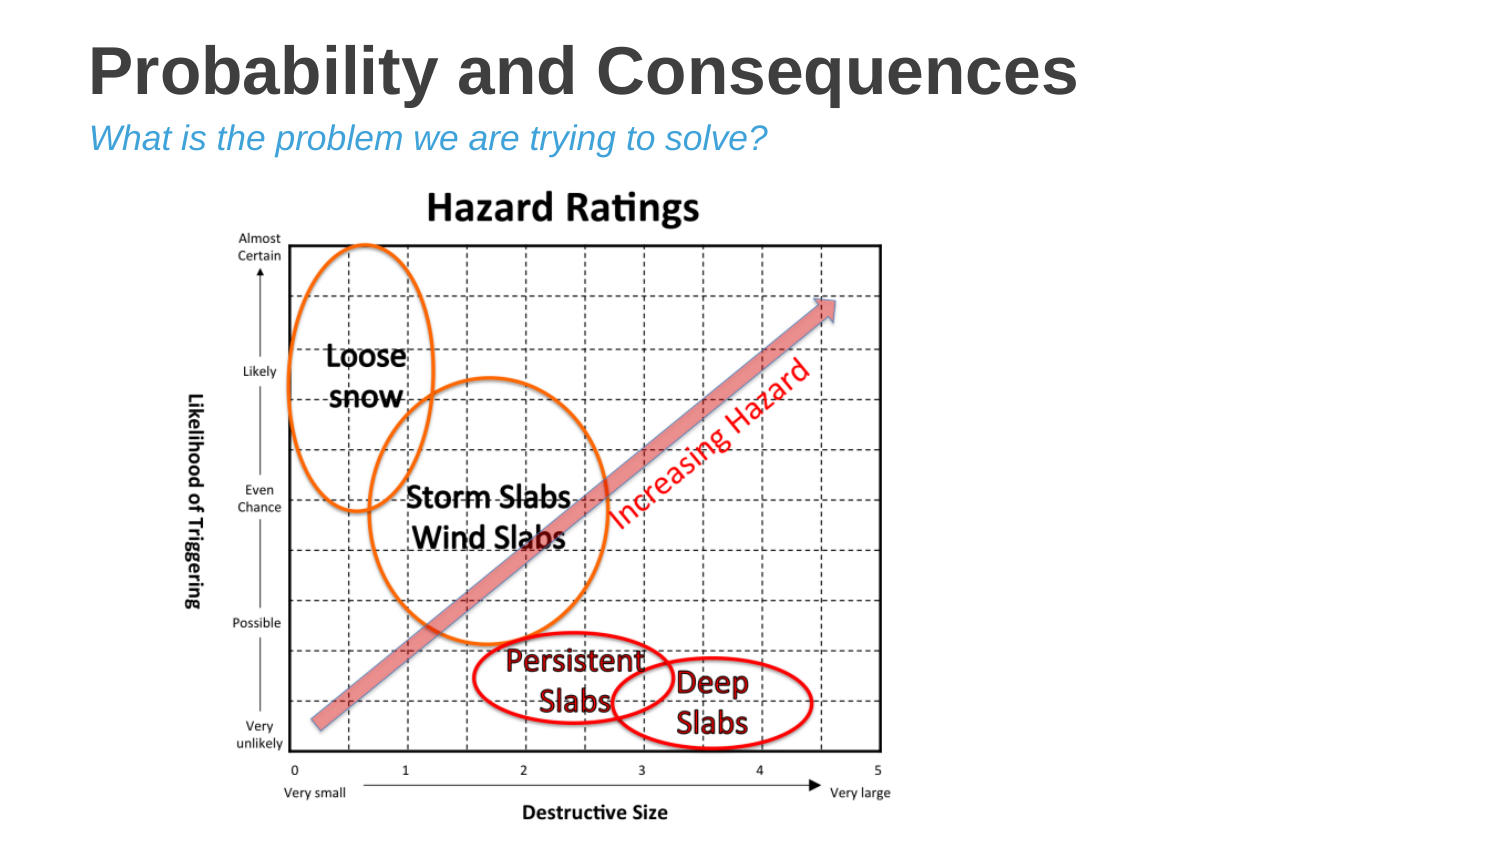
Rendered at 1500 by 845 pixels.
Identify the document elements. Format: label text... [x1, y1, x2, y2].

list What is the problem we are trying to solve? [73, 115, 895, 167]
title Probability and Consequences [73, 19, 1424, 116]
picture [120, 172, 1006, 837]
